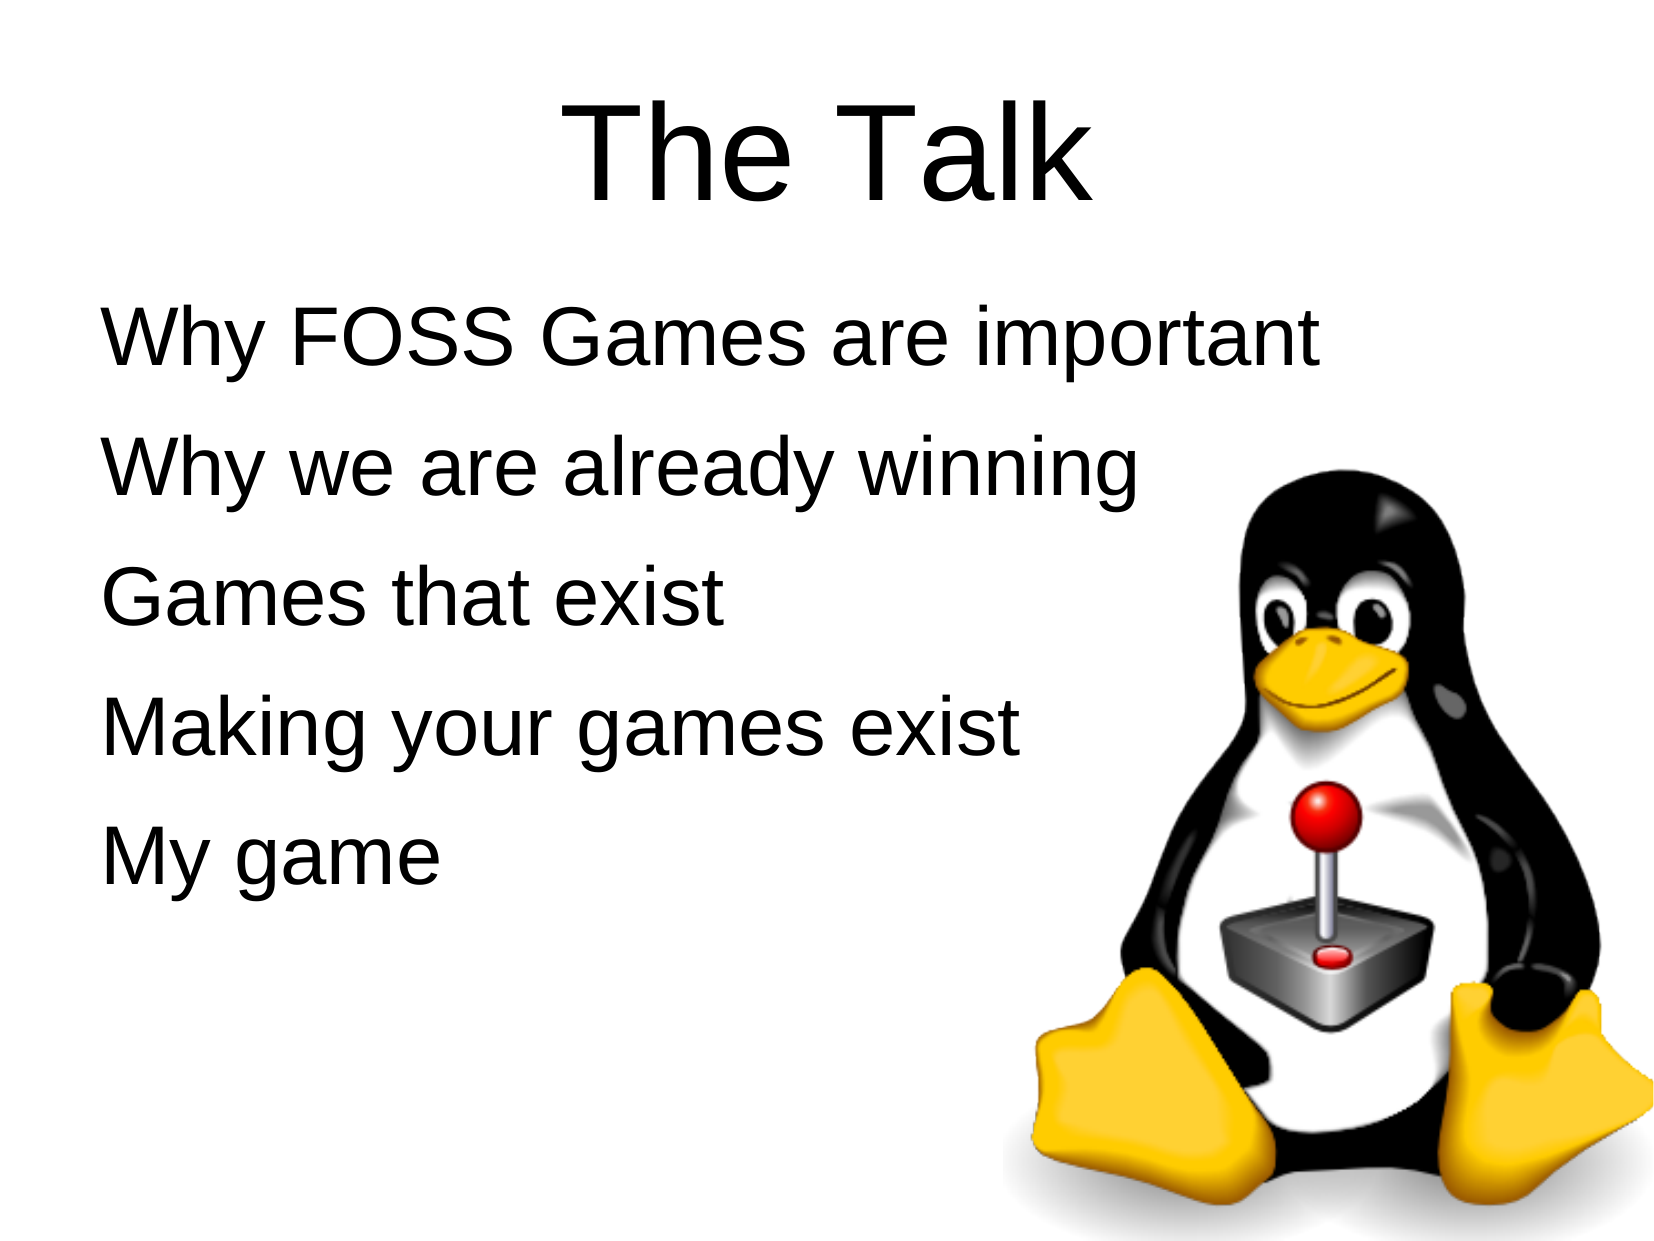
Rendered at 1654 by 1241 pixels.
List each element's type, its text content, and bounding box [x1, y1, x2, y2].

list Why FOSS Games are important Why we are already winning Games that exist Making your games exist My game [82, 290, 1571, 1094]
picture [1003, 456, 1654, 1241]
title The Talk [82, 56, 1571, 250]
